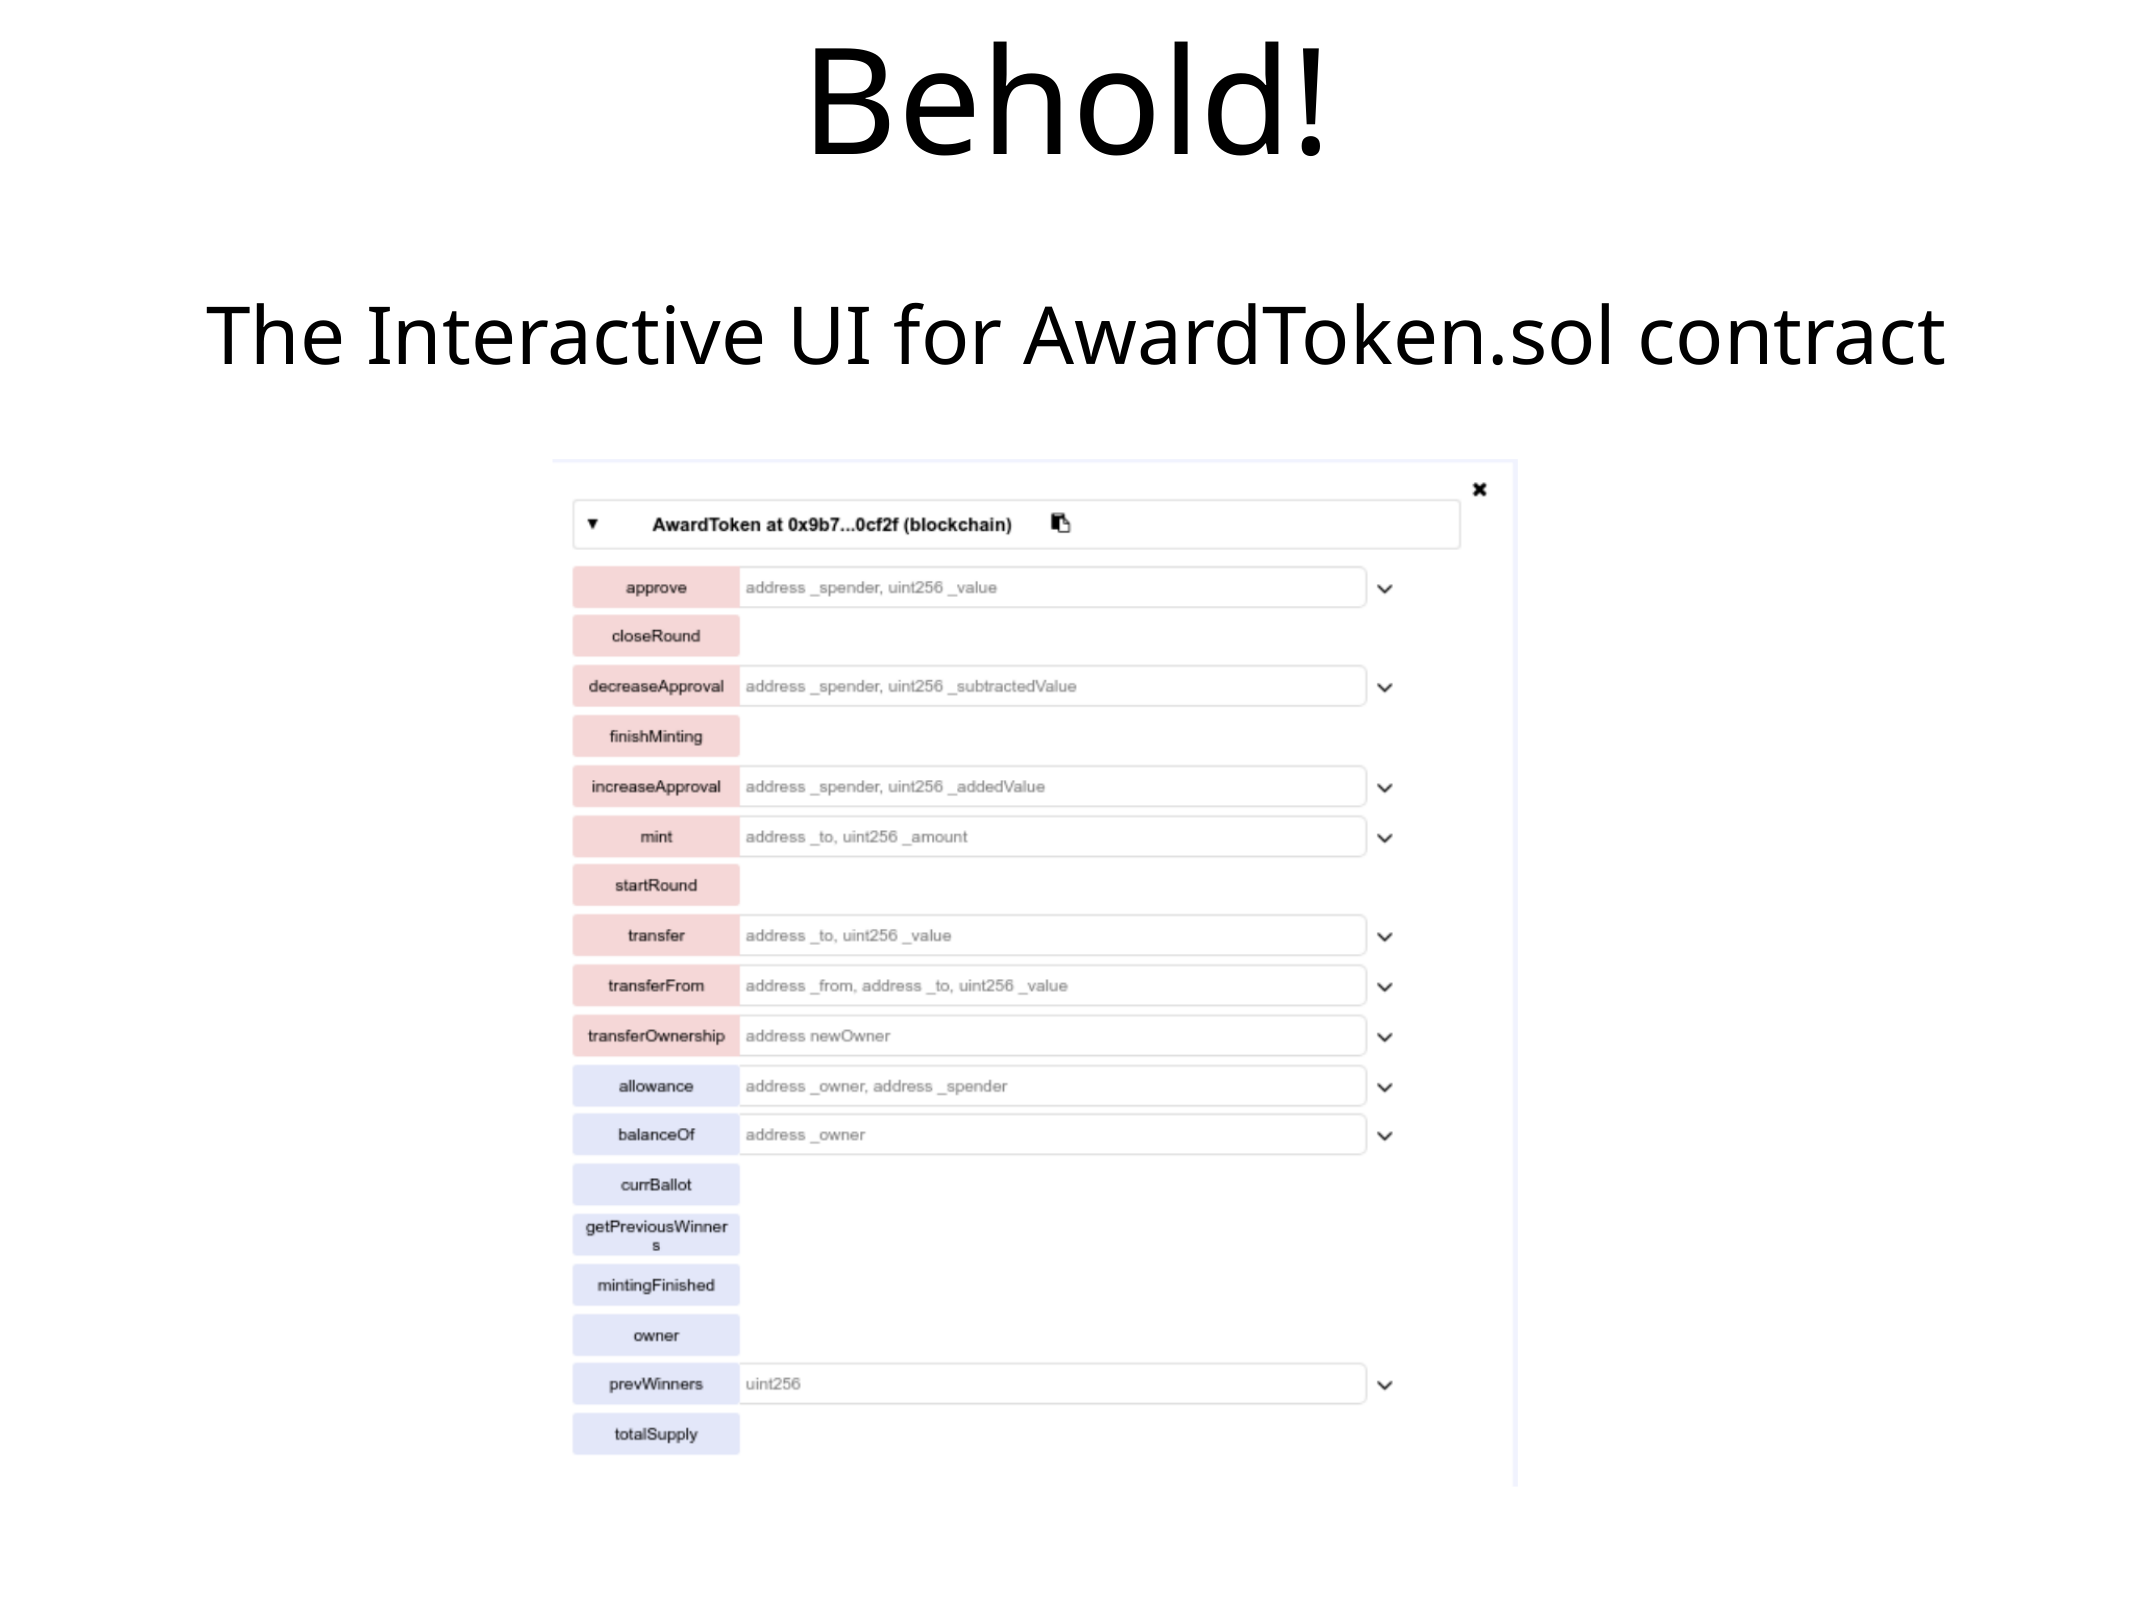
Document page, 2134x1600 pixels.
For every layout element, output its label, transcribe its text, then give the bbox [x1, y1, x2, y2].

subtitle The Interactive UI for AwardToken.sol contract ( when dependencies.js is the active file ) [112, 277, 2021, 558]
picture [538, 456, 1595, 1523]
title Behold! [69, 0, 2064, 194]
